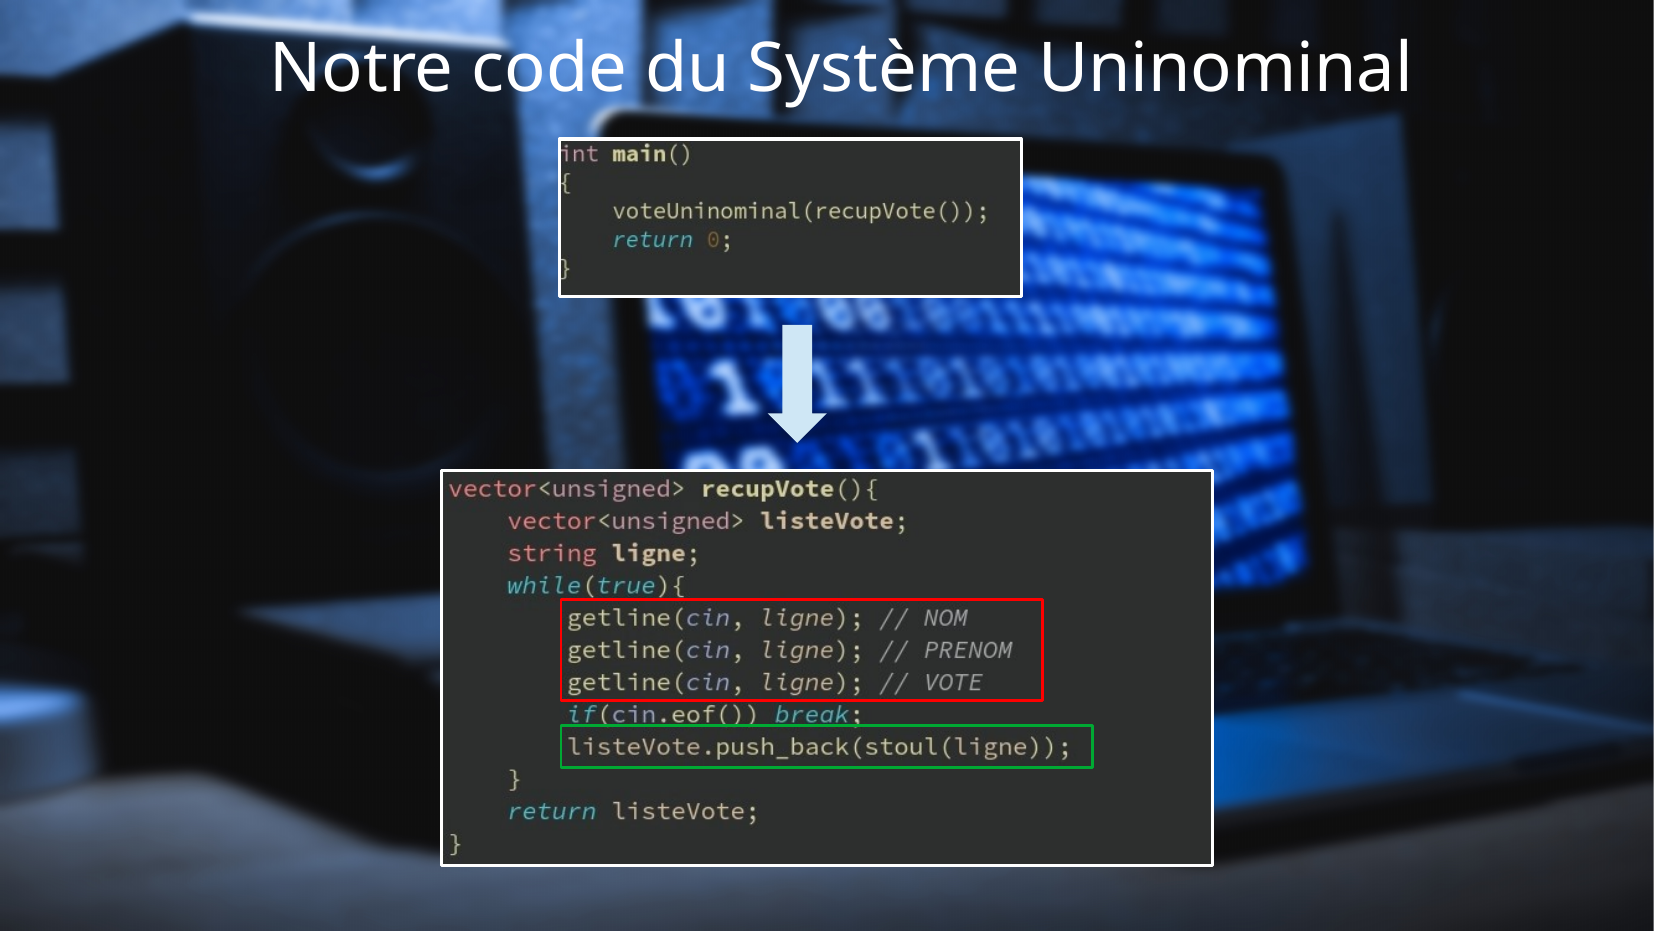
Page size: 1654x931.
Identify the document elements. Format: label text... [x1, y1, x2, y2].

picture [0, 0, 1654, 931]
picture [561, 140, 1020, 296]
title Notre code du Système Uninominal [265, 0, 1418, 148]
text_box [767, 324, 827, 443]
